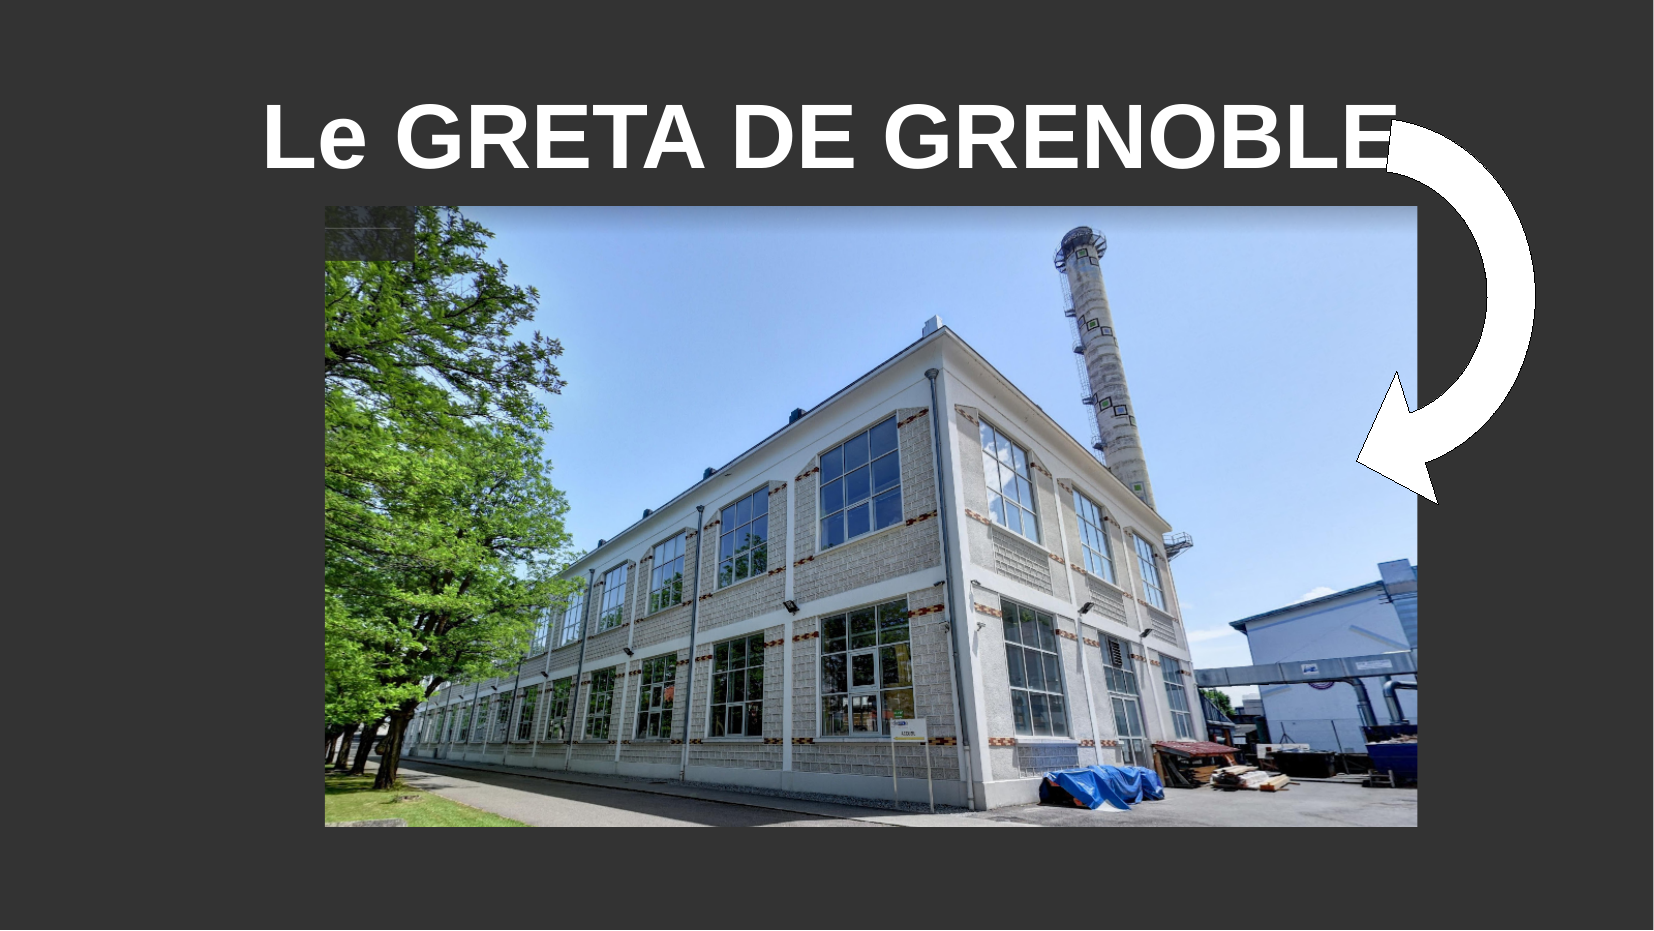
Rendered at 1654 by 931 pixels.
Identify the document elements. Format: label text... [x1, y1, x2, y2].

text_box [1356, 119, 1536, 505]
title Le GRETA DE GRENOBLE [88, 59, 1577, 215]
picture [324, 206, 1418, 827]
